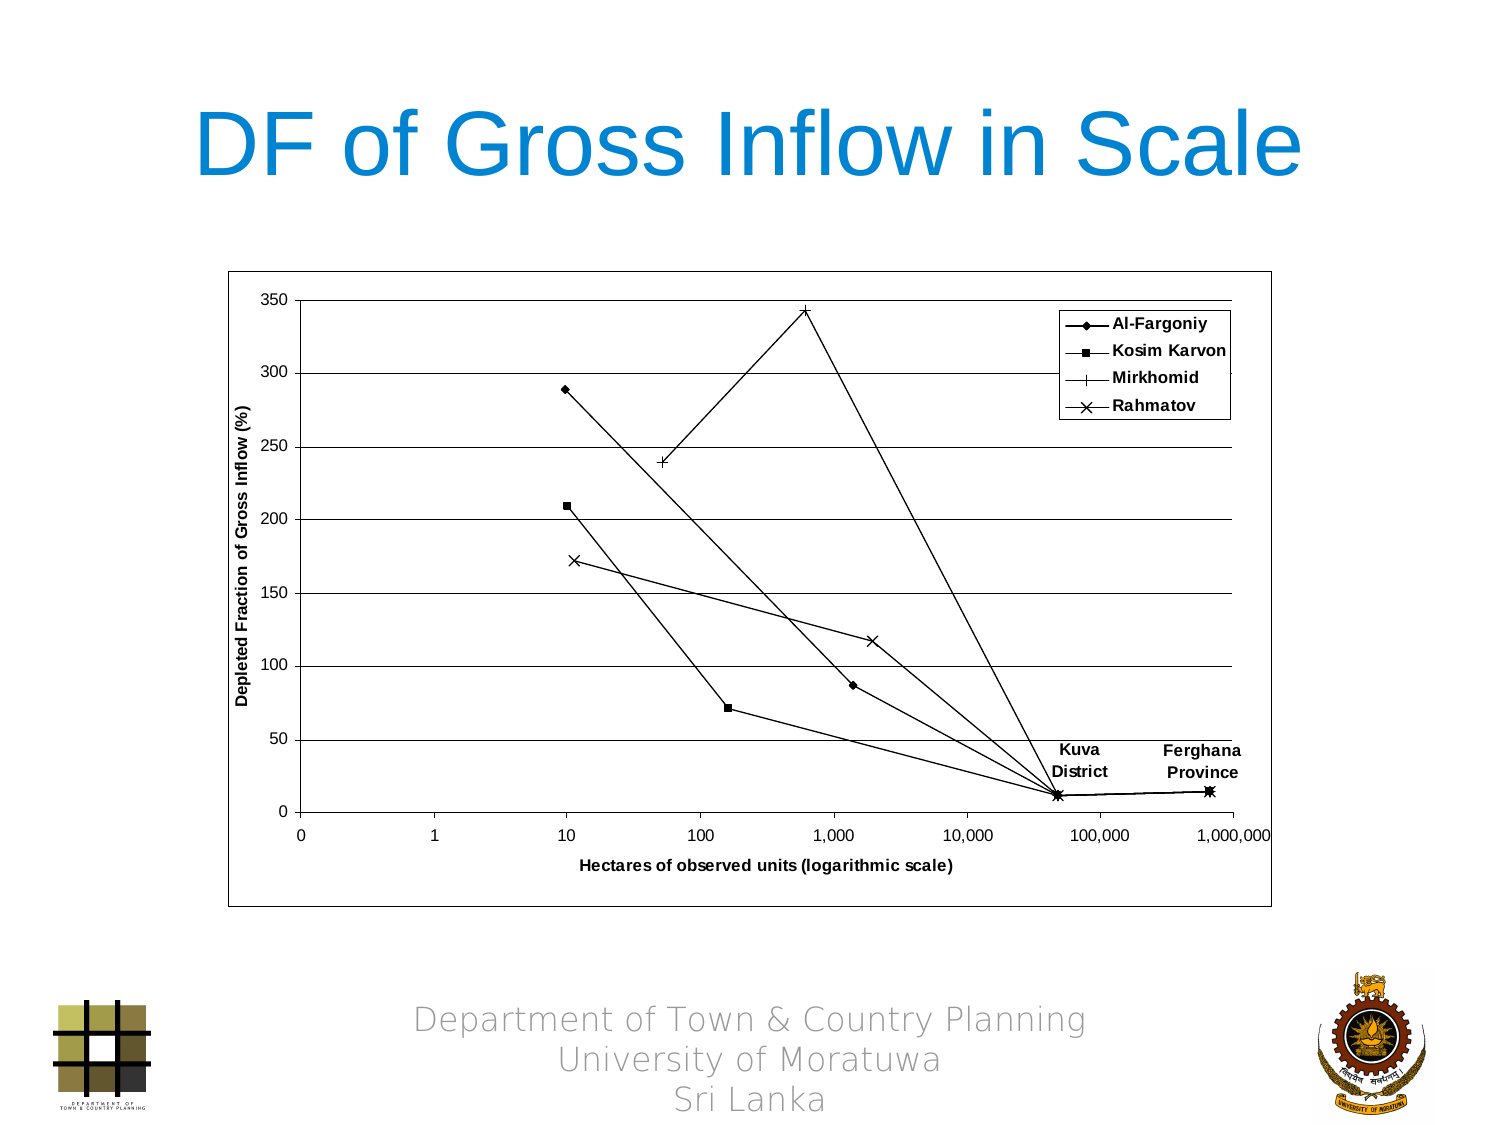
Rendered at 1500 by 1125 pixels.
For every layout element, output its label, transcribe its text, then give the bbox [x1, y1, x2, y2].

picture [218, 262, 1282, 915]
picture [1312, 966, 1435, 1125]
title DF of Gross Inflow in Scale [75, 45, 1426, 233]
picture [53, 1000, 151, 1110]
